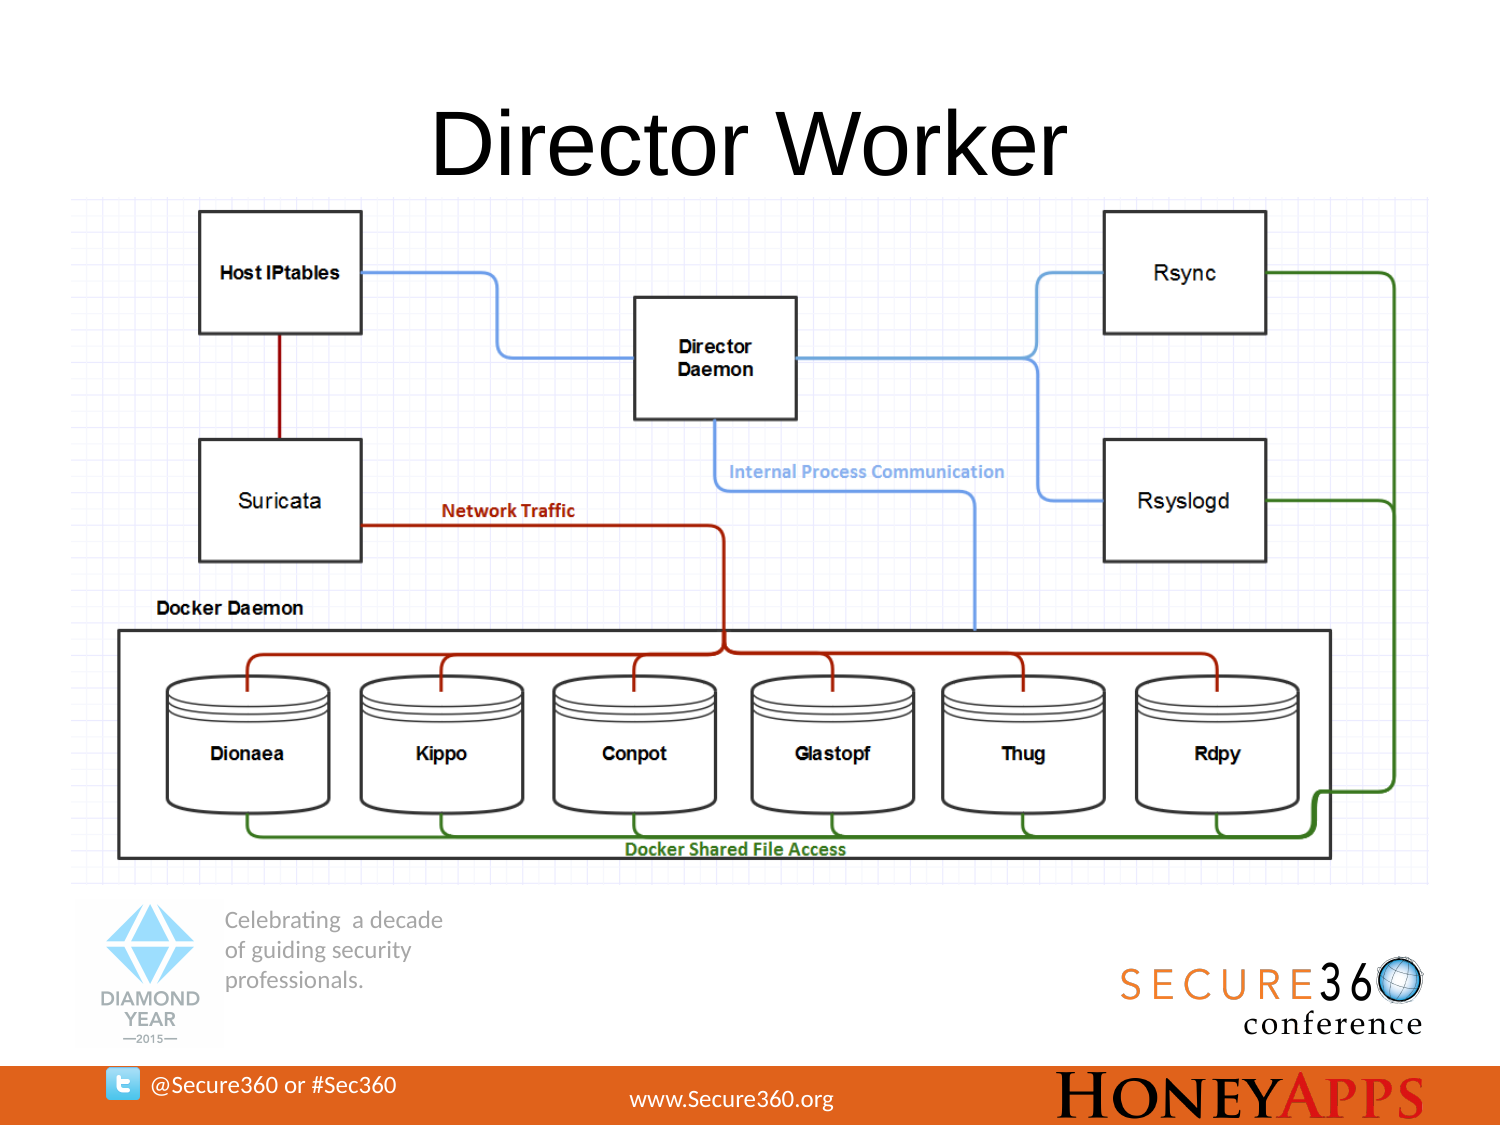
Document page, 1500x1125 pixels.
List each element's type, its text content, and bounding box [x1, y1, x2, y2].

picture [1004, 956, 1486, 1125]
picture [71, 197, 1429, 886]
picture [106, 1067, 140, 1100]
picture [75, 899, 224, 1048]
title Director Worker [112, 90, 1388, 197]
